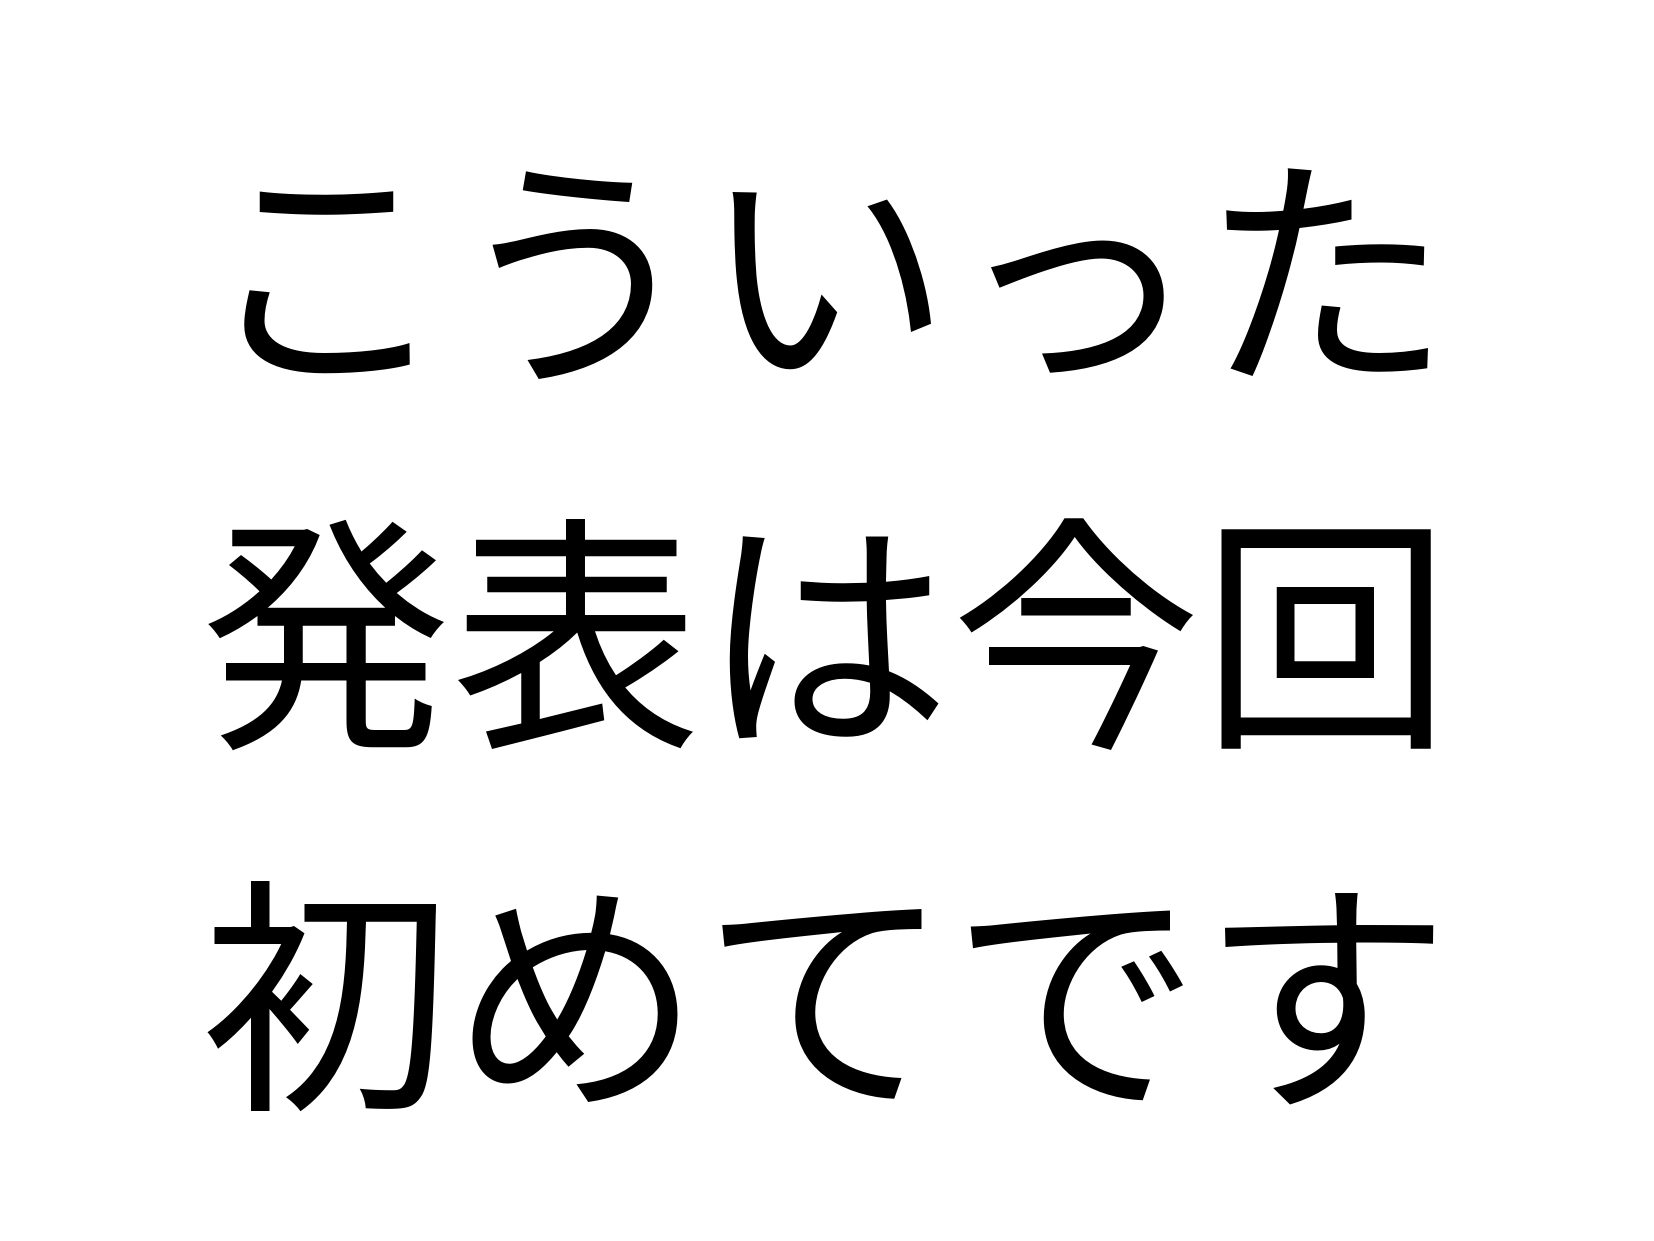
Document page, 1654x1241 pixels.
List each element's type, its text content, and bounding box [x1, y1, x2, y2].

title こういった発表は今回初めてです [82, 57, 1571, 1183]
